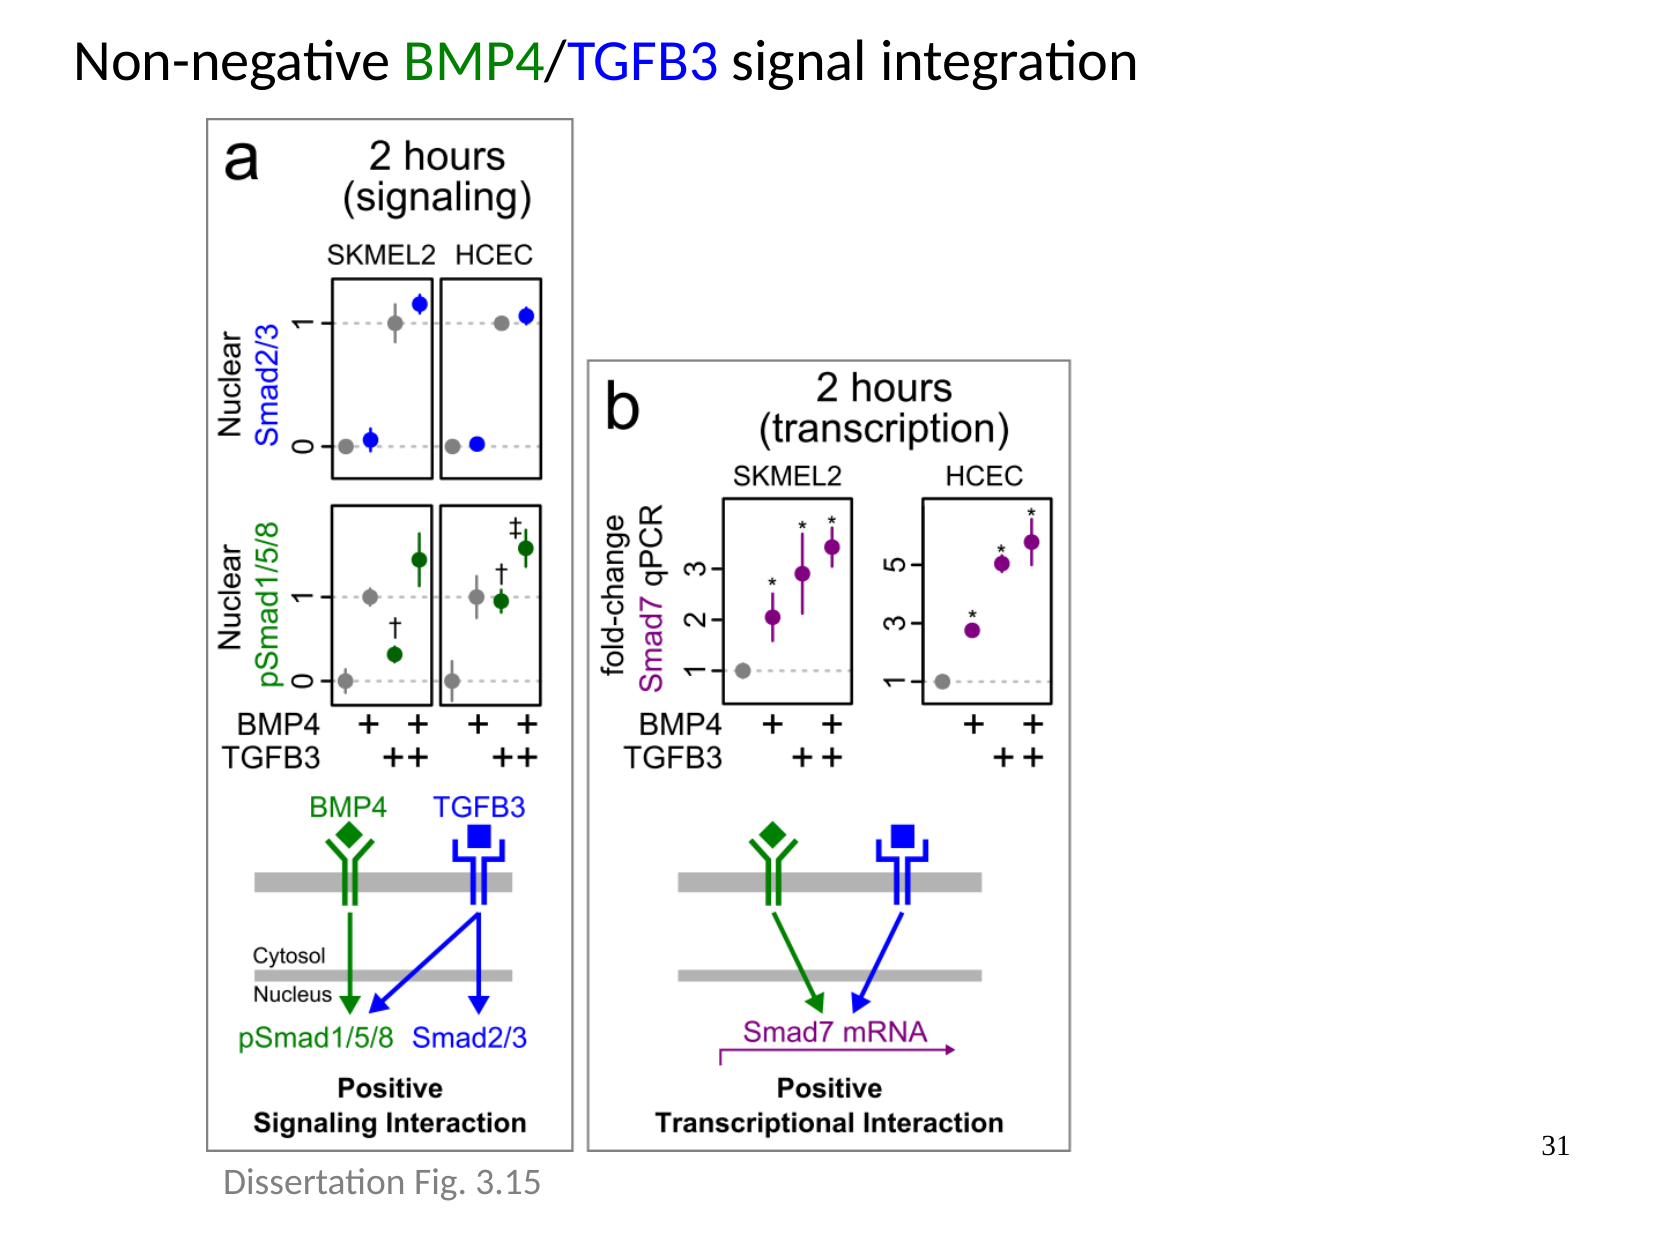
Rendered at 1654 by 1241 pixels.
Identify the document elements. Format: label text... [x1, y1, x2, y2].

text_box [582, 148, 1477, 1182]
text_box Non-negative BMP4/TGFB3 signal integration [59, 29, 1536, 148]
text_box Dissertation Fig. 3.15 [208, 1159, 1005, 1241]
picture [206, 148, 1078, 1152]
